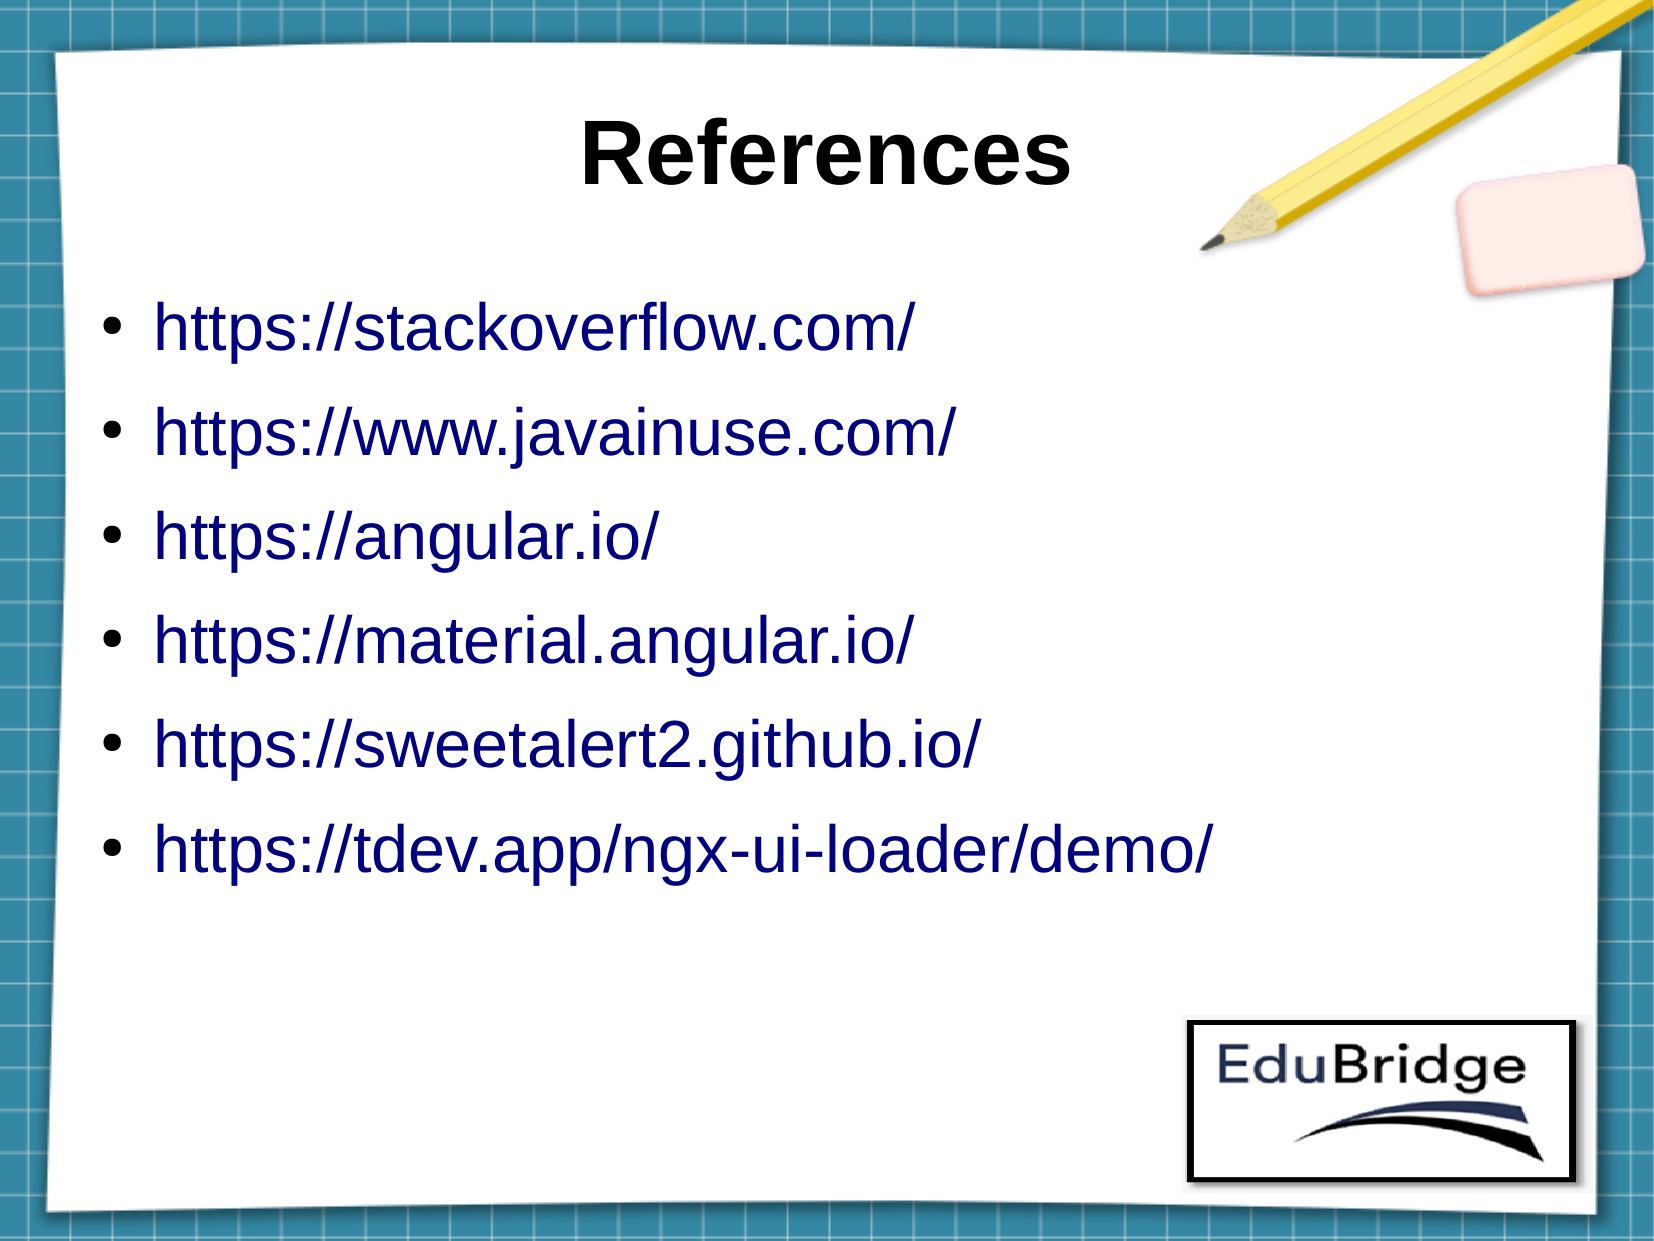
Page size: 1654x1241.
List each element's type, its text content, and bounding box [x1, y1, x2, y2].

list https://stackoverflow.com/ https://www.javainuse.com/ https://angular.io/ https://material.angular.io/ https://sweetalert2.github.io/ https://tdev.app/ngx-ui-loader/demo/ [82, 290, 1571, 1010]
title References [82, 49, 1571, 257]
picture [0, 0, 1654, 1241]
